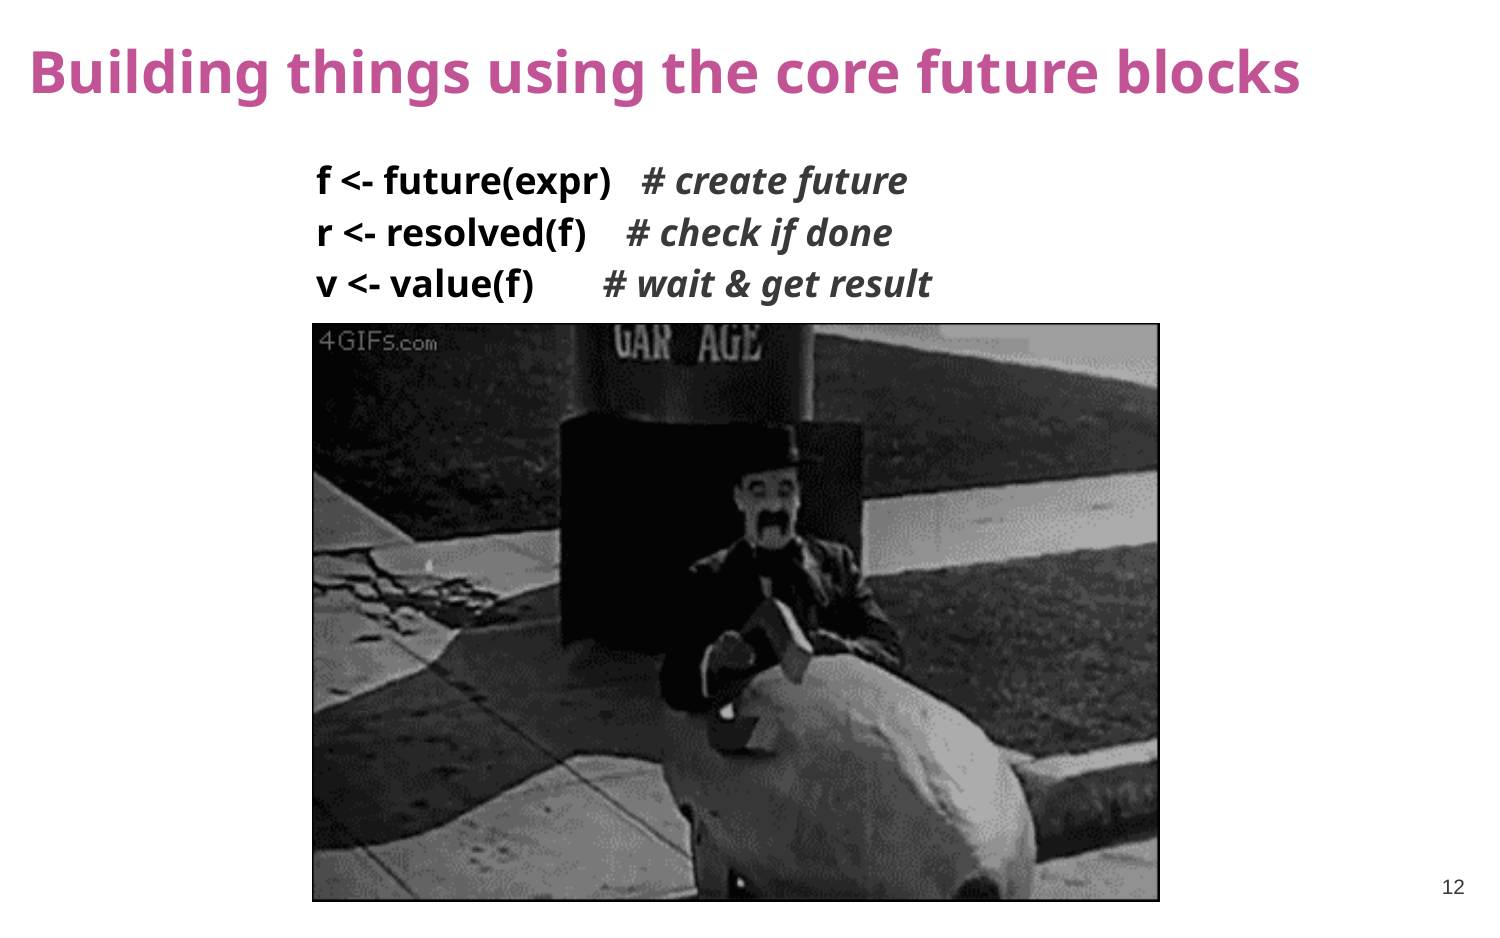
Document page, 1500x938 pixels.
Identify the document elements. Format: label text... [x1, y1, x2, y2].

list f <- future(expr) # create future r <- resolved(f) # check if done v <- value(f) # wait & get result [301, 135, 1215, 324]
slide_number <number> [1389, 849, 1480, 922]
picture [312, 323, 1160, 902]
title Building things using the core future blocks [13, 20, 1480, 136]
